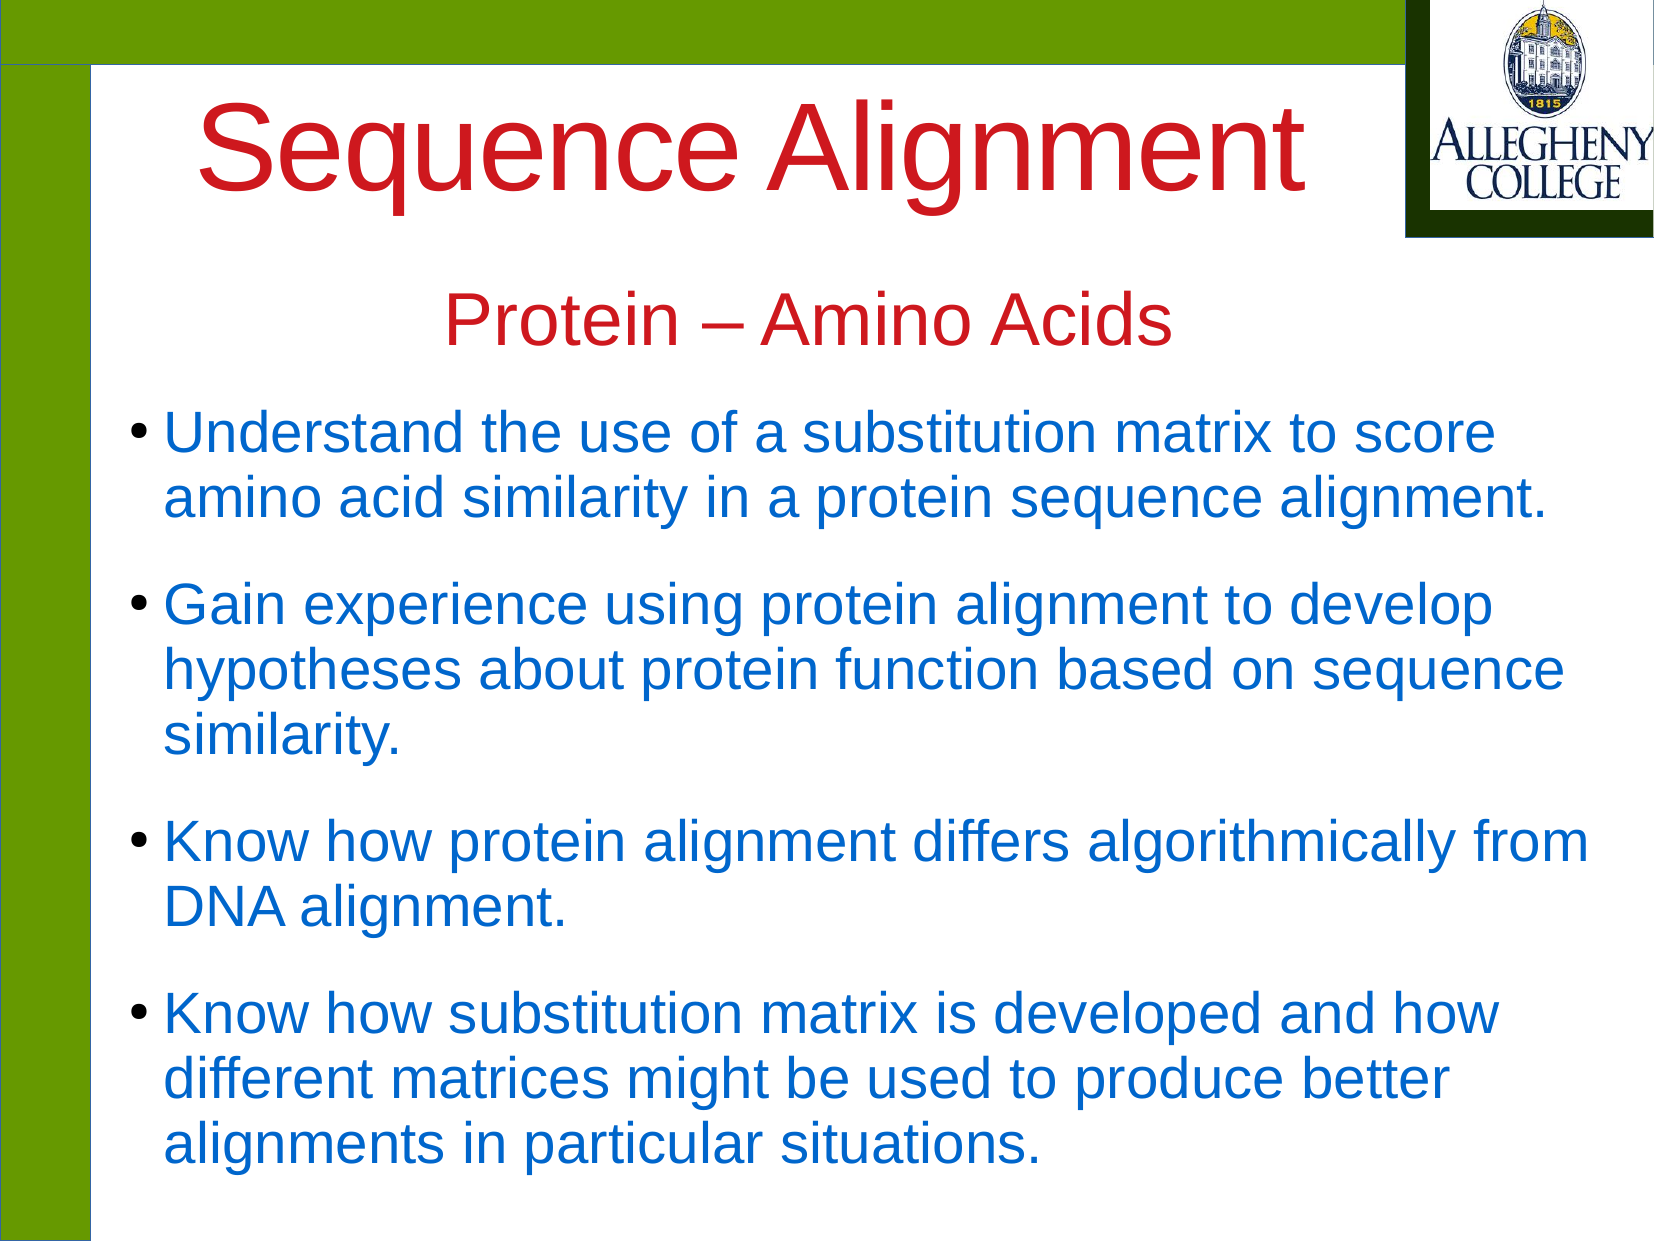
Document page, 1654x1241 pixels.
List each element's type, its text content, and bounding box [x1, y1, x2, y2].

text_box Understand the use of a substitution matrix to score amino acid similarity in a protein sequence alignment. Gain experience using protein alignment to develop hypotheses about protein function based on sequence similarity. Know how protein alignment differs algorithmically from DNA alignment. Know how substitution matrix is developed and how different matrices might be used to produce better alignments in particular situations. [128, 375, 1629, 1201]
text_box [0, 0, 1654, 1241]
picture [1430, 0, 1654, 210]
text_box Sequence Alignment [75, 66, 1426, 229]
text_box Protein – Amino Acids [335, 253, 1283, 375]
